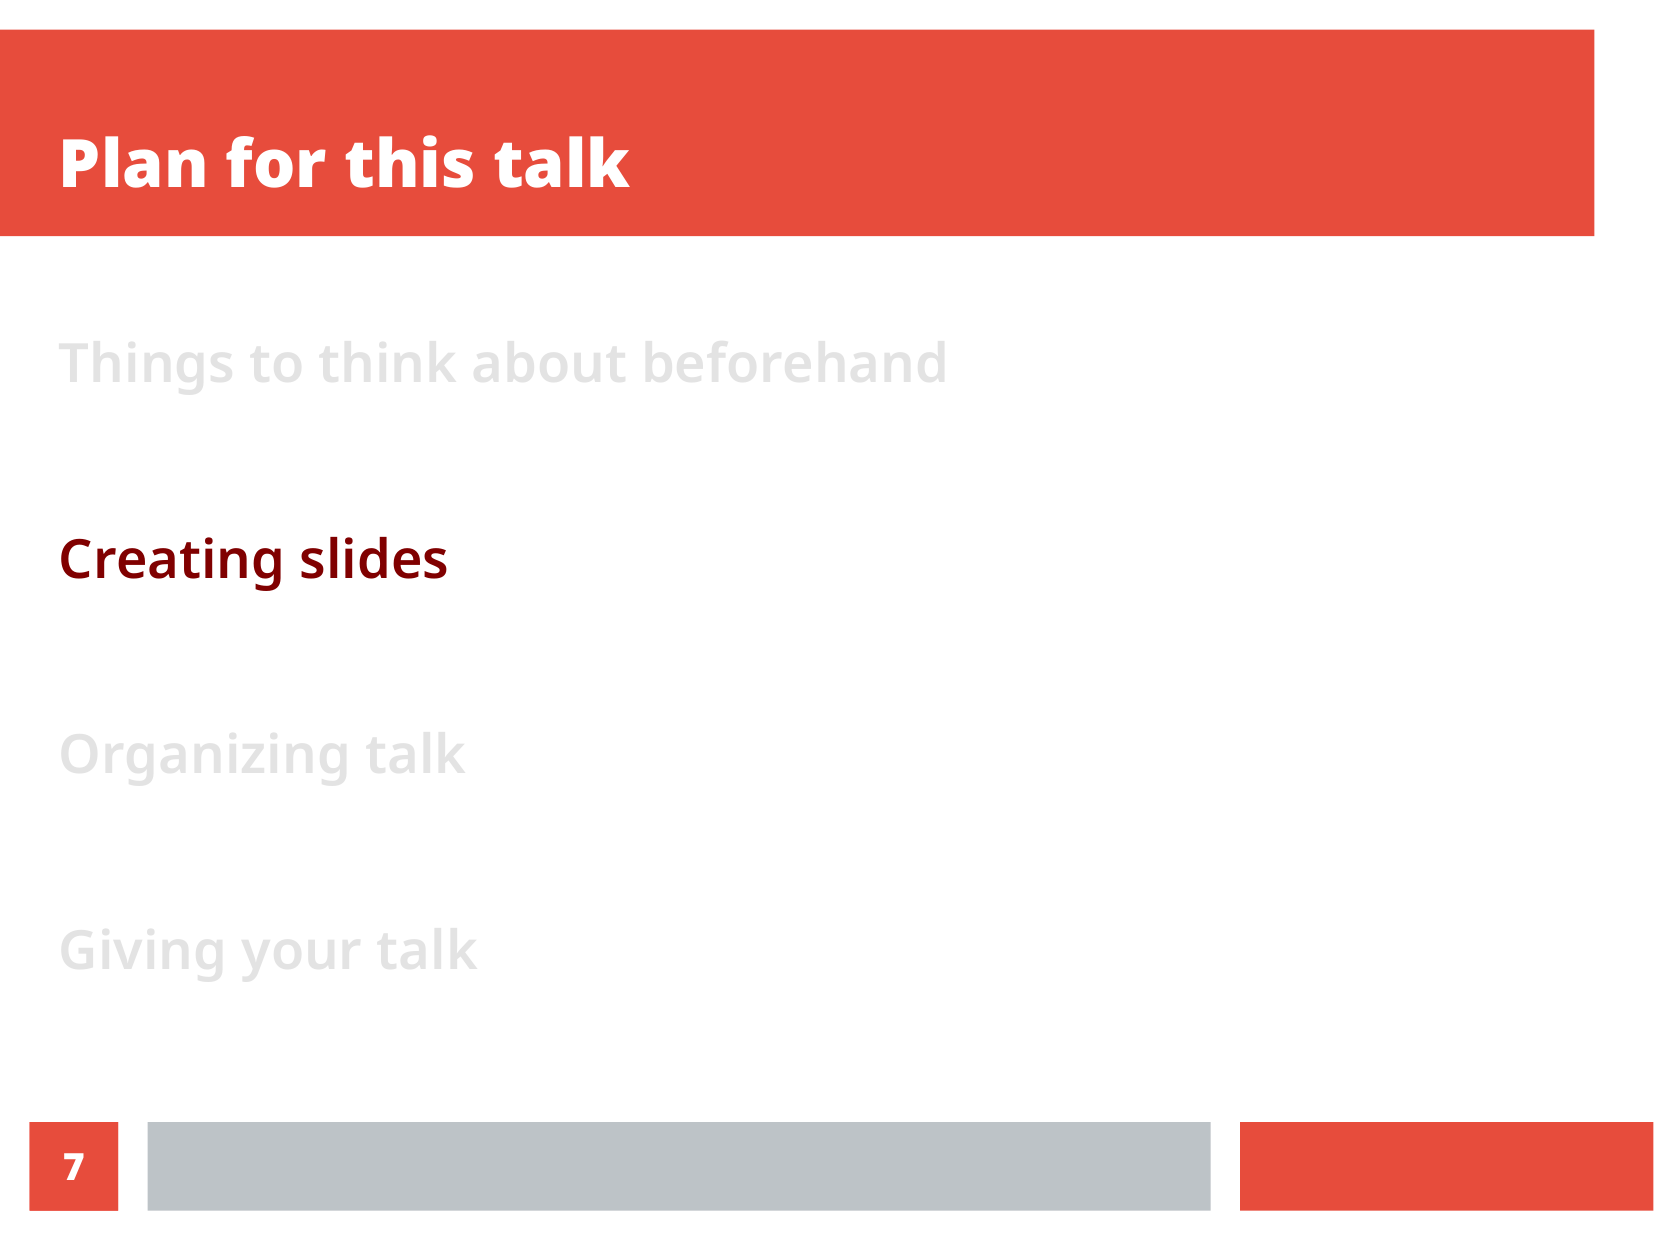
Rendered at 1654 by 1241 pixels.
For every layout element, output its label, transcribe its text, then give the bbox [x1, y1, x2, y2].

title Plan for this talk [59, 59, 1595, 207]
list Things to think about beforehand Creating slides Organizing talk Giving your talk [59, 324, 1565, 1093]
